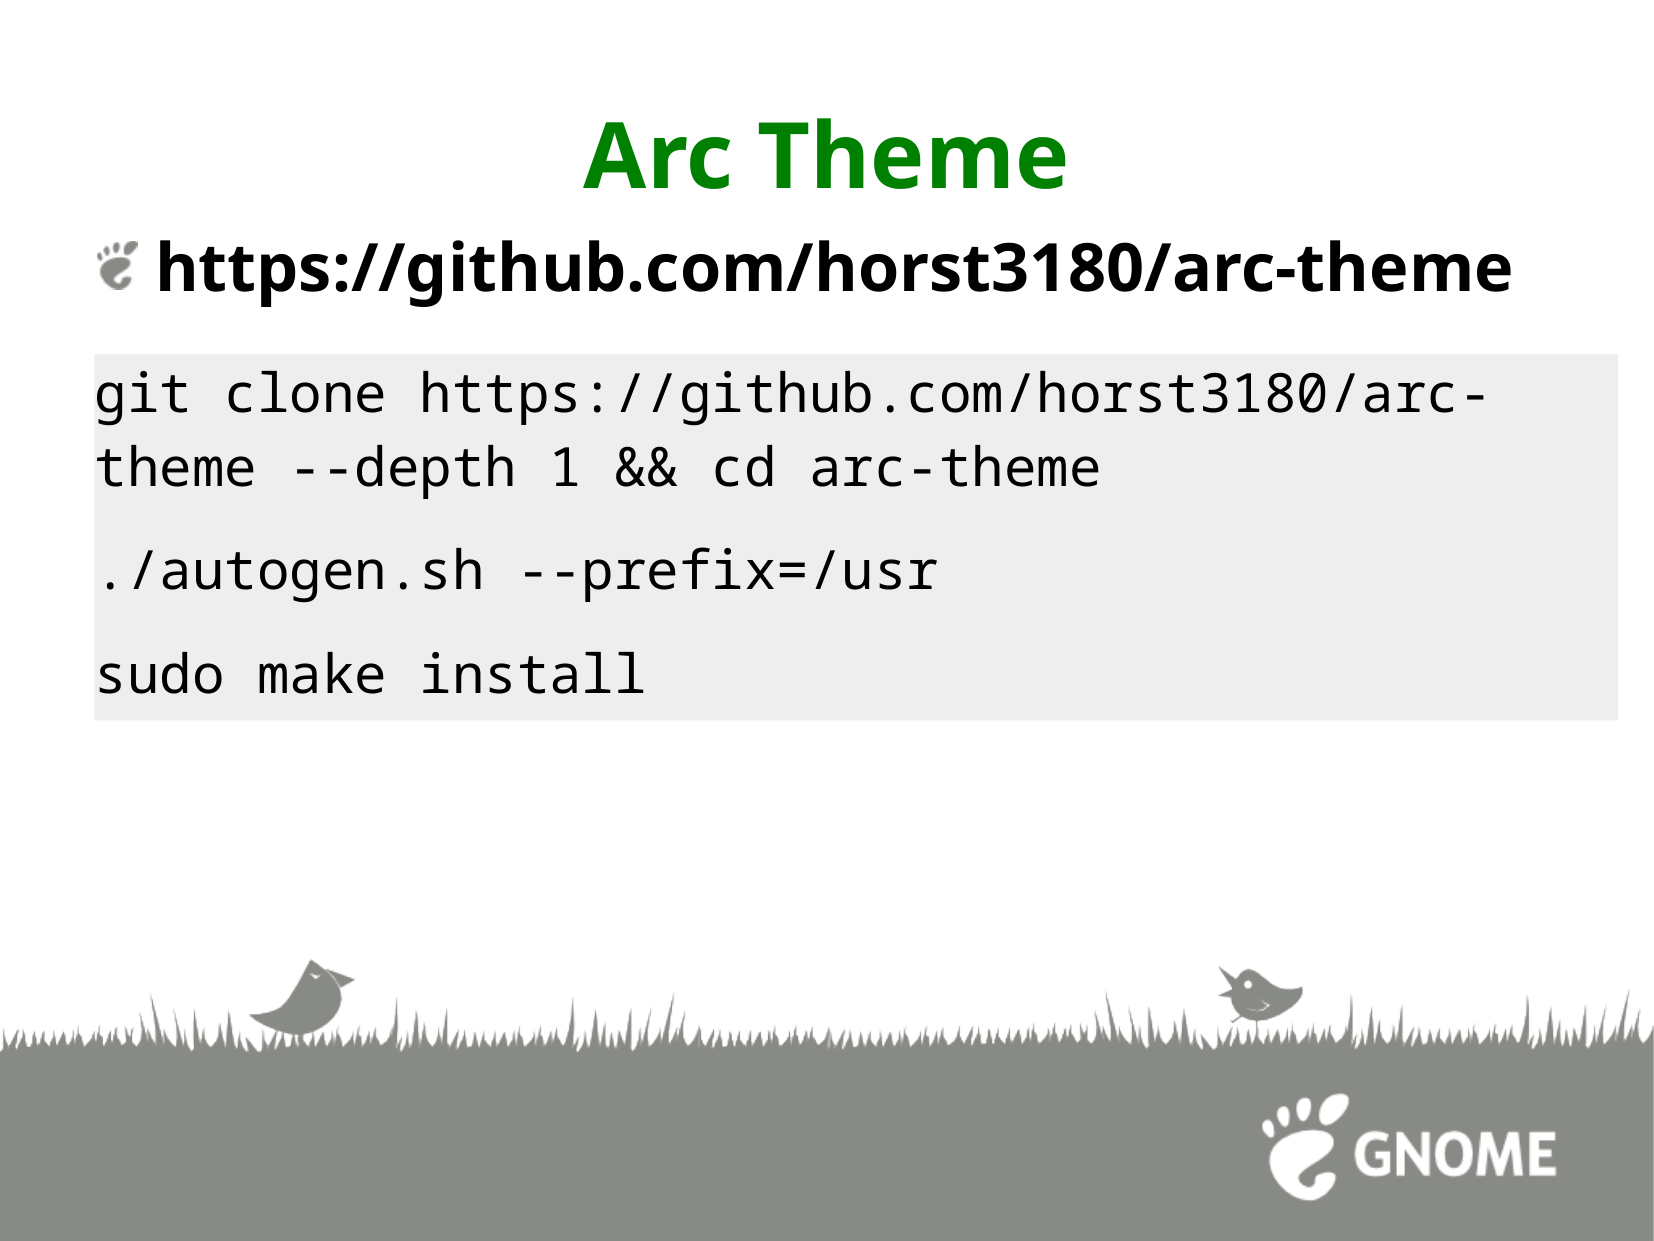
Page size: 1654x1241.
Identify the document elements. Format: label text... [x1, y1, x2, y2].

list git clone https://github.com/horst3180/arc-theme --depth 1 && cd arc-theme ./autogen.sh --prefix=/usr sudo make install [94, 354, 1619, 721]
picture [0, 0, 1654, 1241]
title Arc Theme [82, 49, 1571, 257]
text_box https://github.com/horst3180/arc-theme [83, 212, 1571, 854]
